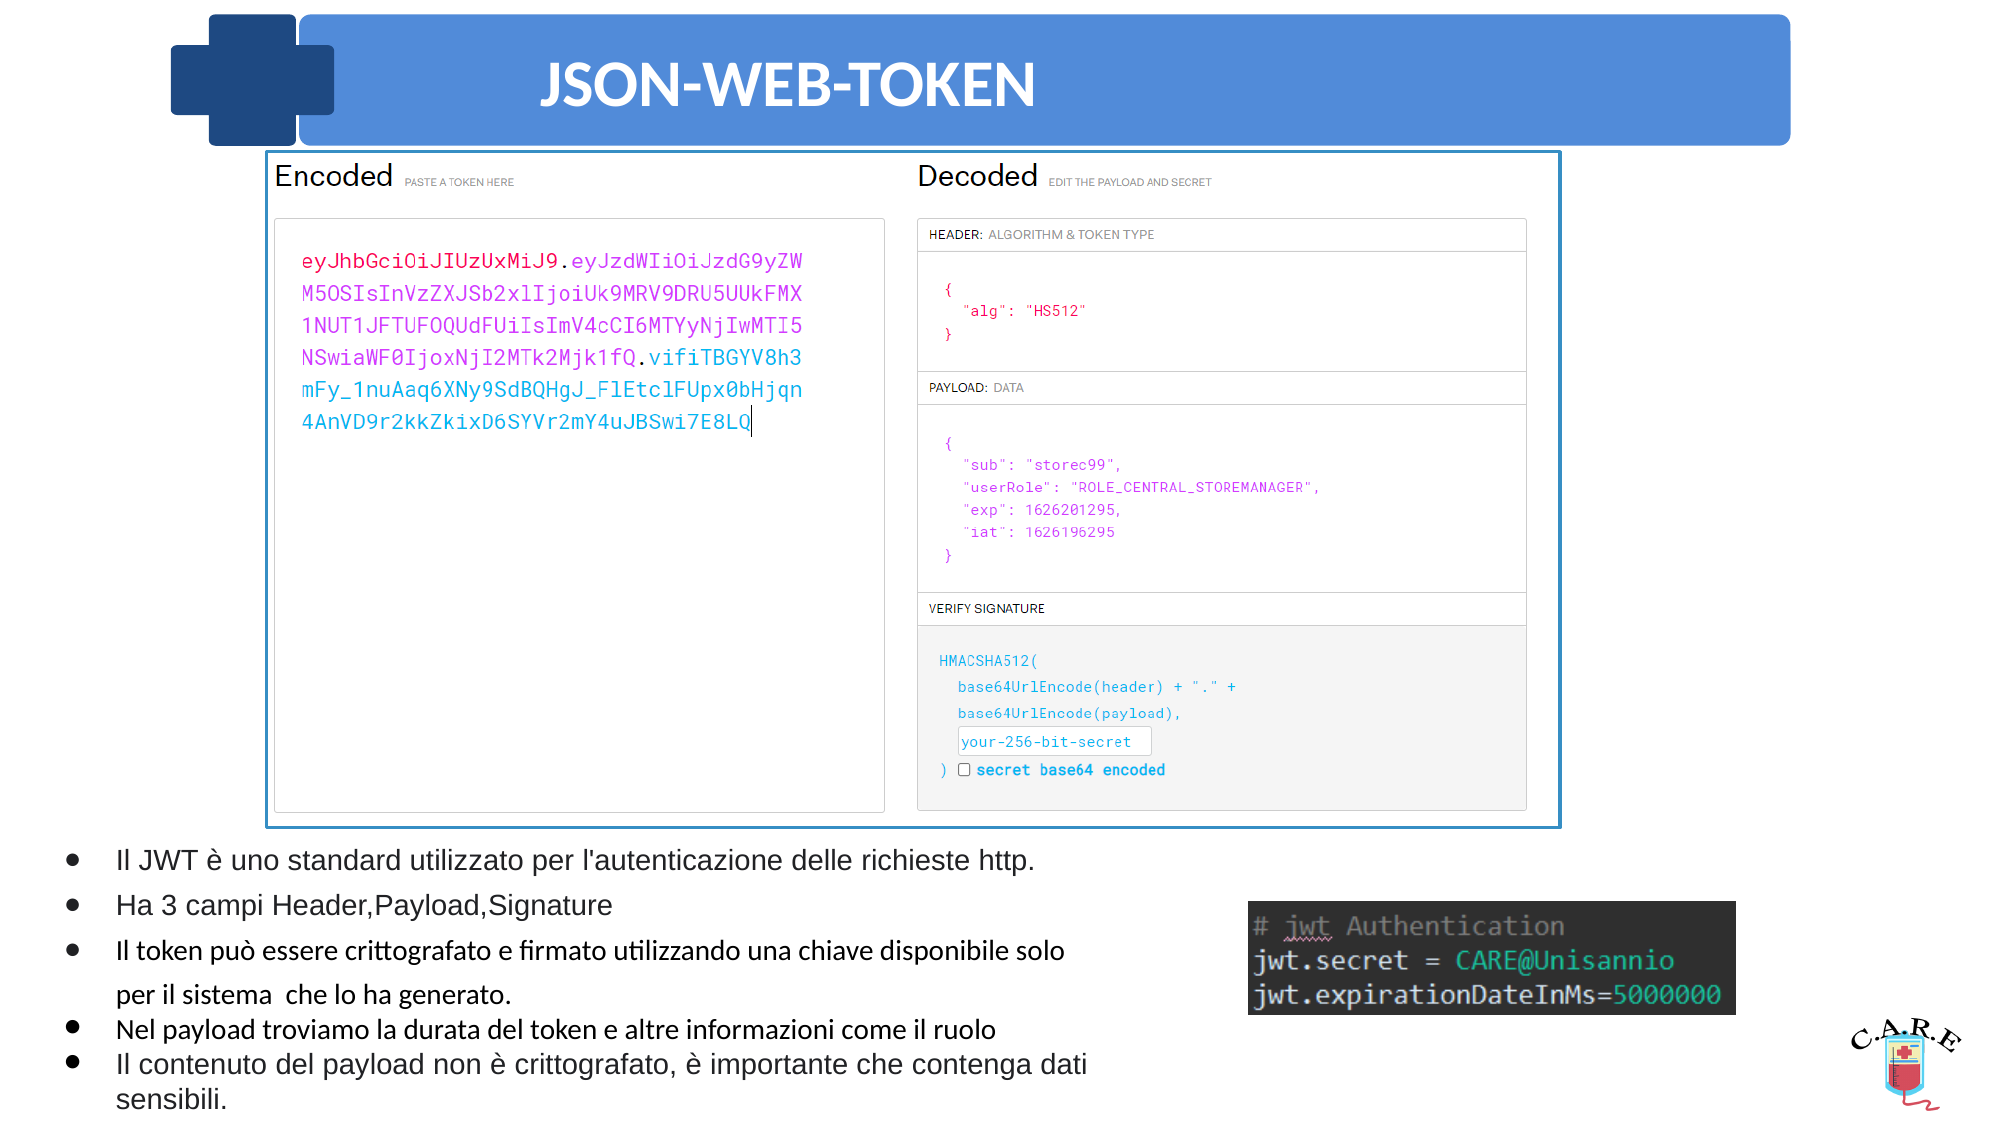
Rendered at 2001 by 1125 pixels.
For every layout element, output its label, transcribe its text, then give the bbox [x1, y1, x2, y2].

text_box Il JWT è uno standard utilizzato per l'autenticazione delle richieste http. Ha 3 campi Header,Payload,Signature Il token può essere crittografato e firmato utilizzando una chiave disponibile solo per il sistema che lo ha generato. Nel payload troviamo la durata del token e altre informazioni come il ruolo Il contenuto del payload non è crittografato, è importante che contenga dati sensibili. [25, 816, 1119, 1125]
picture [1805, 1015, 2000, 1125]
picture [267, 153, 1559, 827]
picture [1248, 901, 1736, 1016]
text_box [170, 14, 1791, 146]
text_box JSON-WEB-TOKEN [419, 31, 1736, 128]
